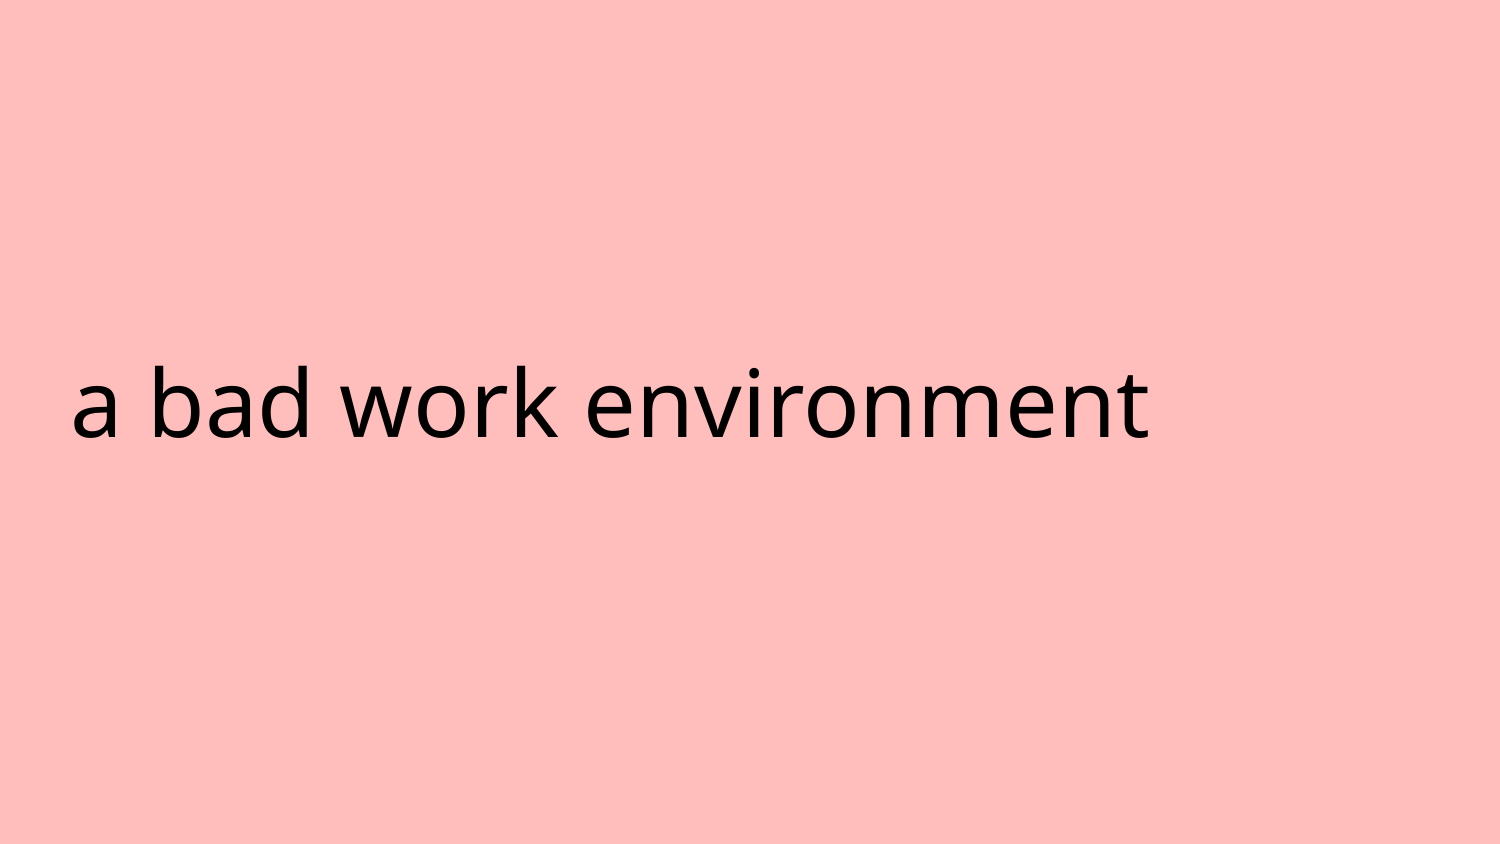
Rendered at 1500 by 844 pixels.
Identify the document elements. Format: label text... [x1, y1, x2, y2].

title a bad work environment [70, 344, 1416, 456]
